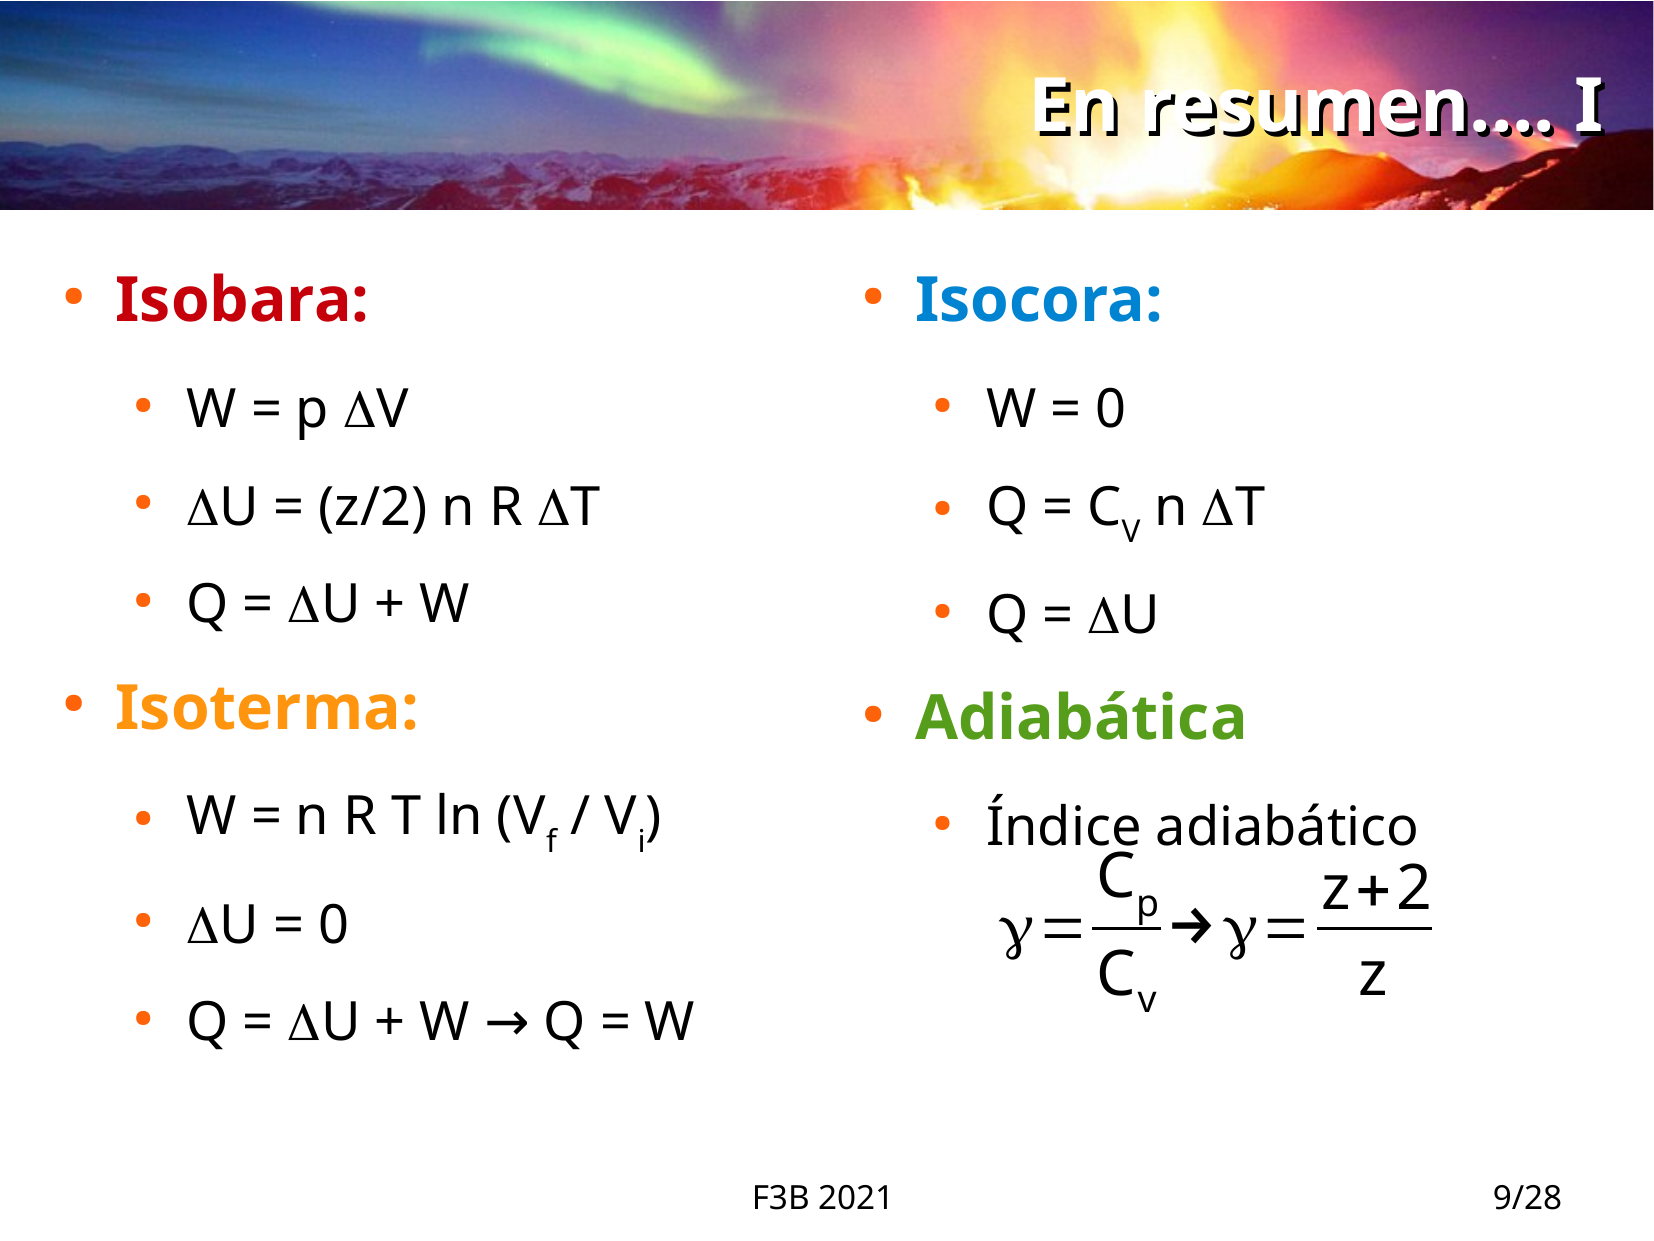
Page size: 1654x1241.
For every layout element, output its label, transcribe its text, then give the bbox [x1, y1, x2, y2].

picture [0, 1, 1654, 210]
list Isocora: W = 0 Q = CV n DT Q = DU Adiabática Índice adiabático [844, 255, 1606, 1156]
chart [990, 837, 1441, 1022]
list Isobara: W = p DV DU = (z/2) n R DT Q = DU + W Isoterma: W = n R T ln (Vf / Vi) DU = 0 Q = DU + W → Q = W [45, 255, 807, 1156]
title En resumen.... I [45, 15, 1606, 191]
